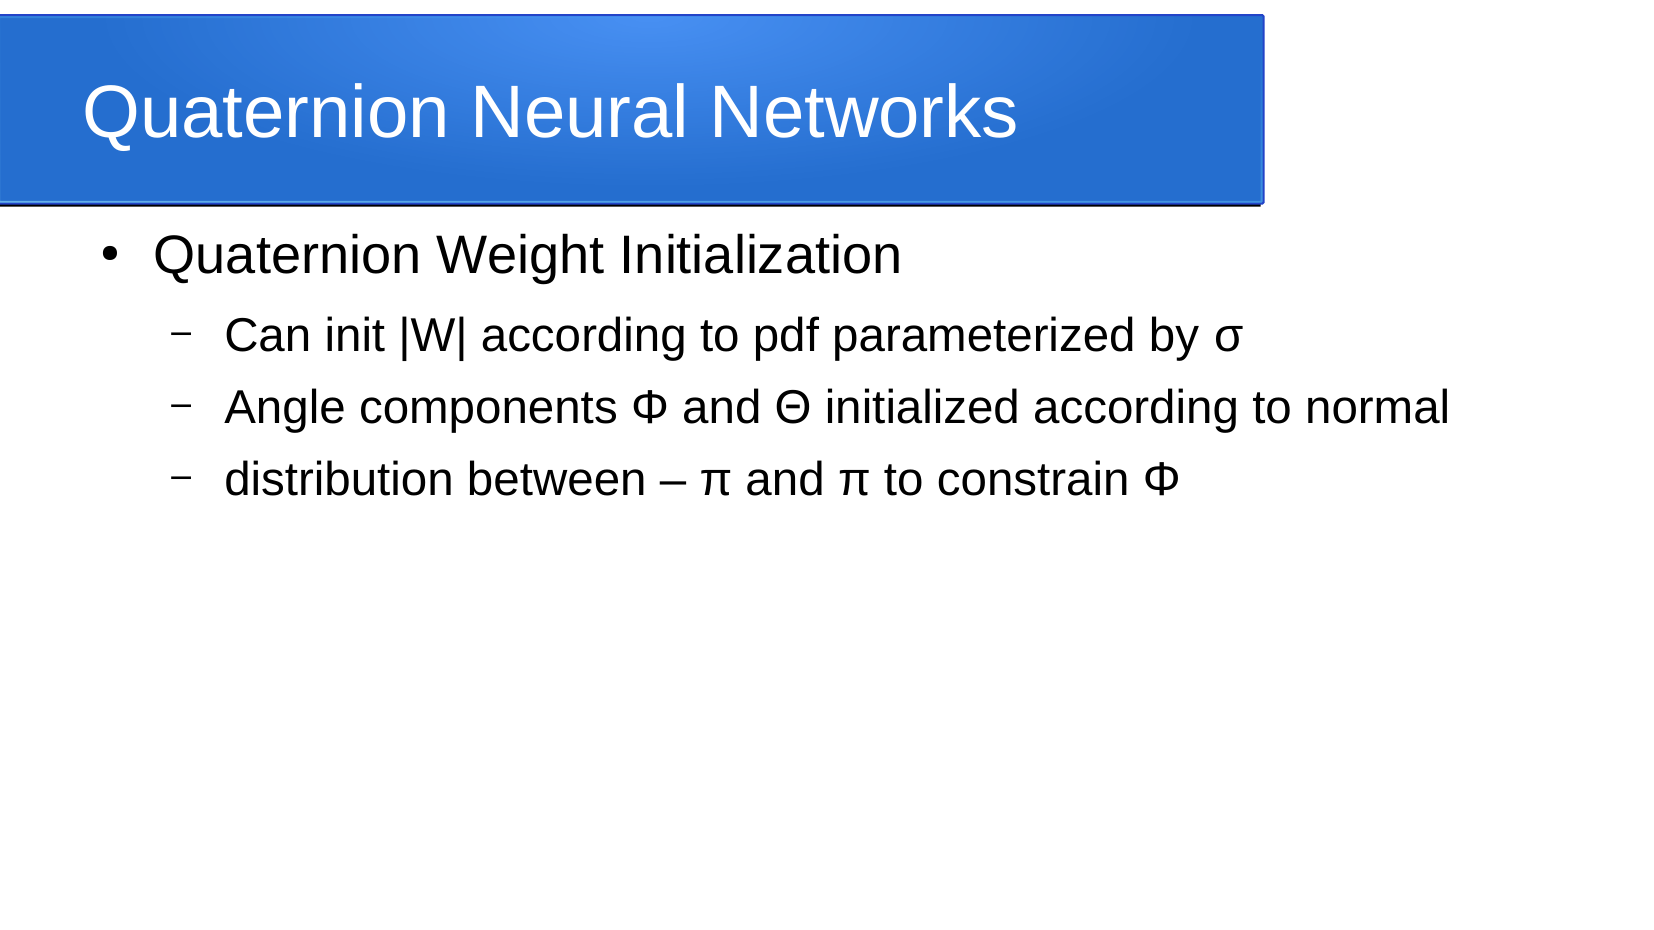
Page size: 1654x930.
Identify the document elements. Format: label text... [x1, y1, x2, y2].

title Quaternion Neural Networks [82, 35, 1234, 189]
list Quaternion Weight Initialization Can init |W| according to pdf parameterized by σ Angle components Φ and Θ initialized according to normal distribution between – π and π to constrain Φ [82, 224, 1571, 764]
